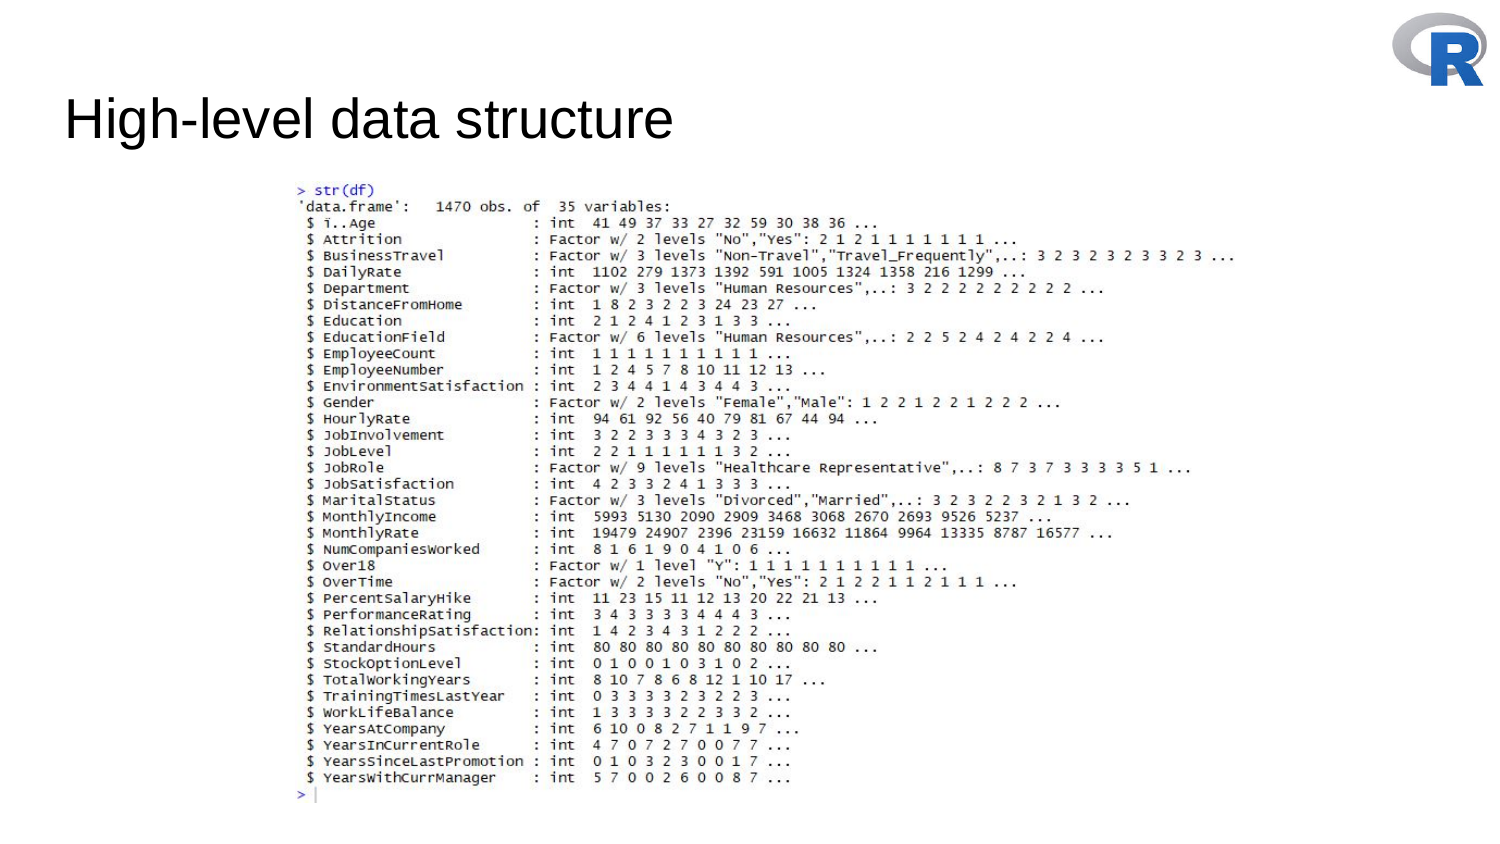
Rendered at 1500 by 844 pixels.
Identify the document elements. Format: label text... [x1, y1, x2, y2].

picture [1388, 10, 1487, 90]
picture [295, 181, 1250, 803]
title High-level data structure [49, 67, 1448, 173]
